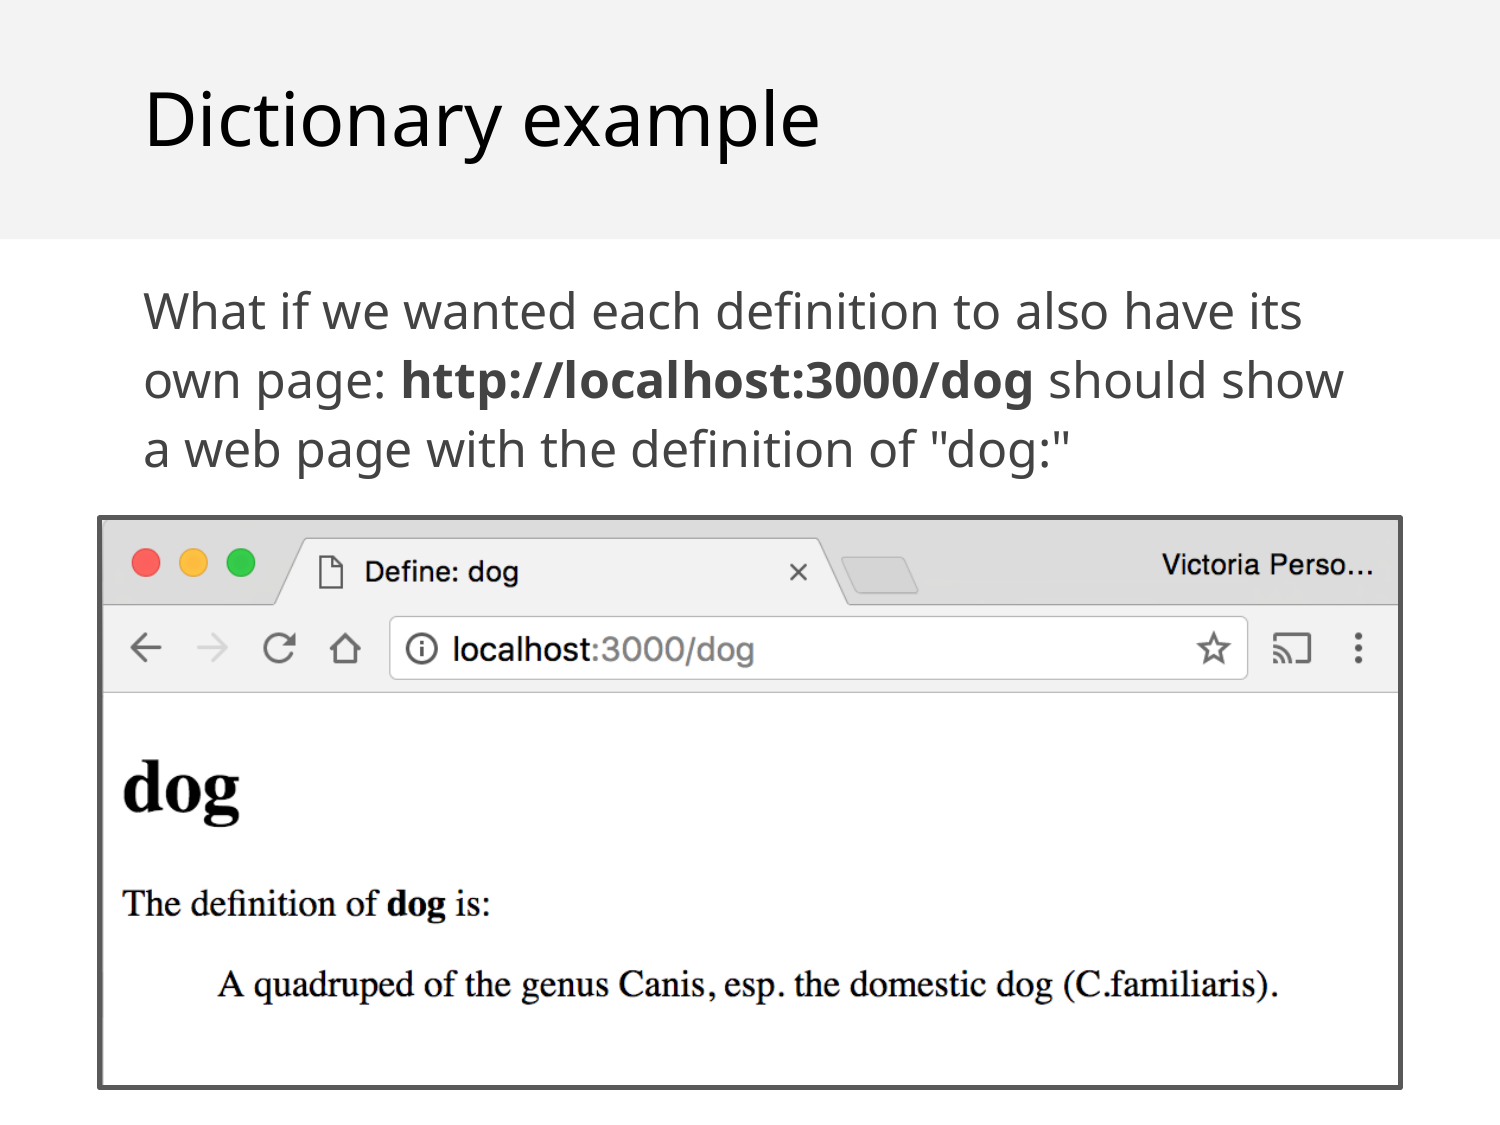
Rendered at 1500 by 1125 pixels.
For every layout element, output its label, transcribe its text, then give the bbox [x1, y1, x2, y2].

title Dictionary example [128, 56, 1372, 183]
list What if we wanted each definition to also have its own page: http://localhost:3000/dog should show a web page with the definition of "dog:" [128, 255, 1372, 436]
picture [101, 520, 1399, 1086]
